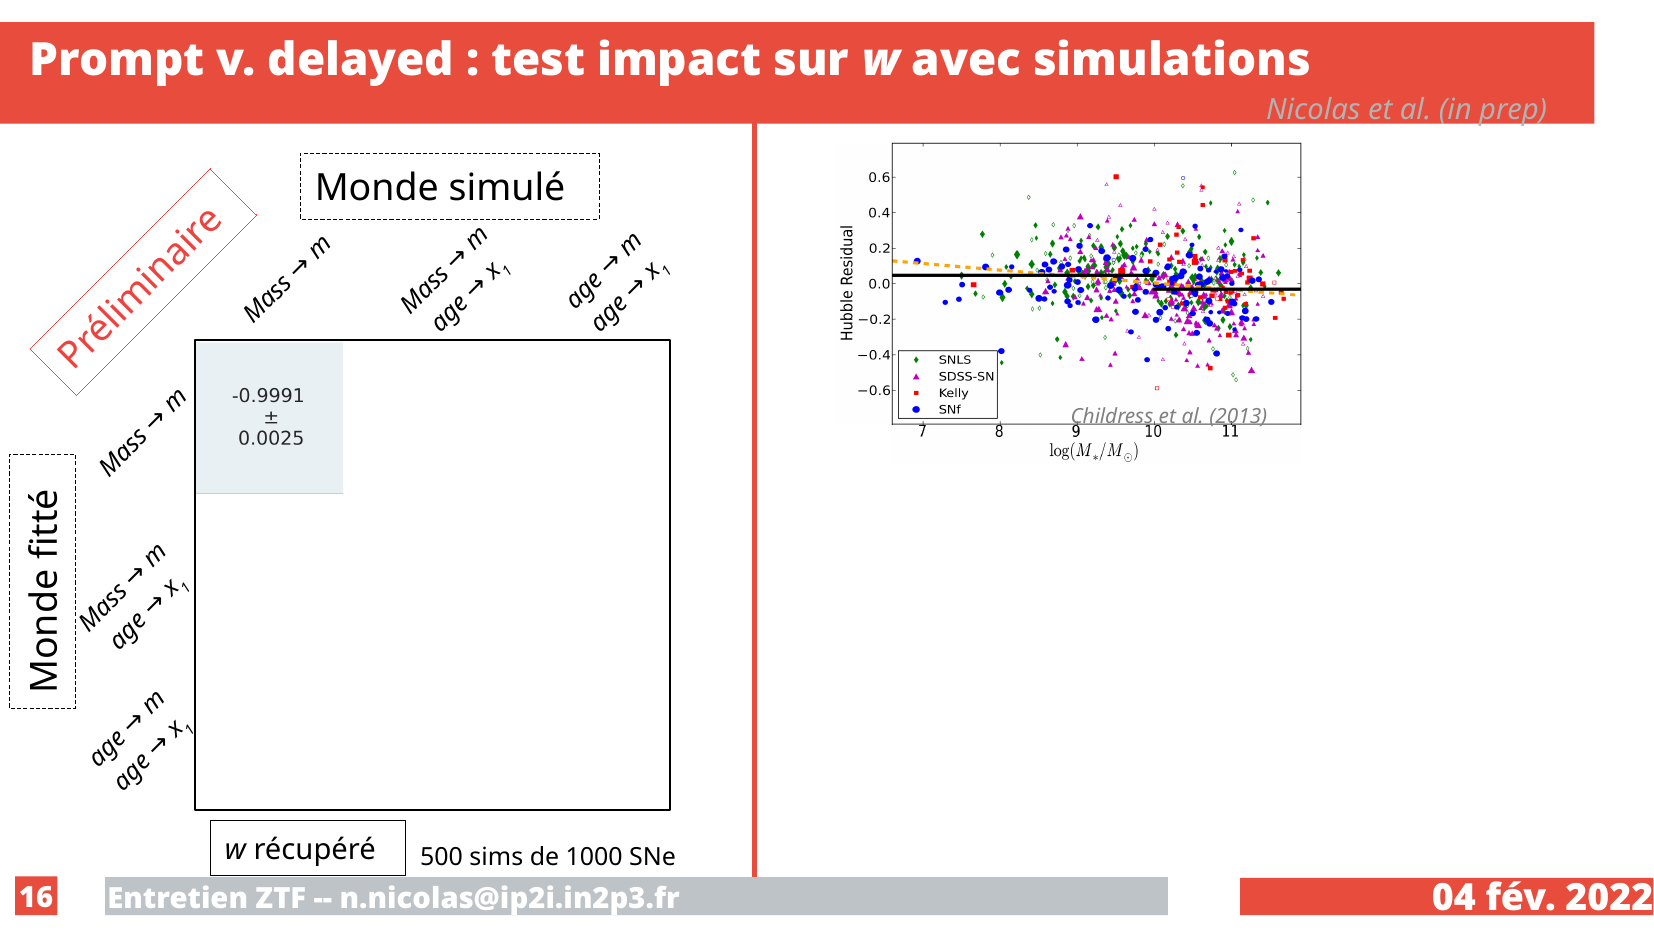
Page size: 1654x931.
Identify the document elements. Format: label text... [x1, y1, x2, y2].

text_box Nicolas et al. (in prep) [1251, 80, 1606, 131]
title Prompt v. delayed : test impact sur w avec simulations [29, 21, 1516, 89]
text_box age → m age → x1 [58, 660, 194, 817]
text_box Childress et al. (2013) [1055, 393, 1316, 433]
text_box age → m age → x1 [535, 201, 692, 339]
text_box Préliminaire [30, 168, 252, 391]
picture [837, 142, 1303, 465]
text_box Mass → m [213, 205, 356, 339]
text_box 500 sims de 1000 SNe [405, 831, 721, 877]
text_box Mass → m age → x1 [48, 513, 194, 681]
text_box Monde fitté [9, 454, 68, 709]
text_box Monde simulé [300, 153, 600, 212]
text_box [194, 339, 671, 810]
text_box Mass → m [69, 359, 194, 502]
text_box w récupéré [210, 820, 406, 871]
text_box Mass → m age → x1 [369, 195, 541, 339]
